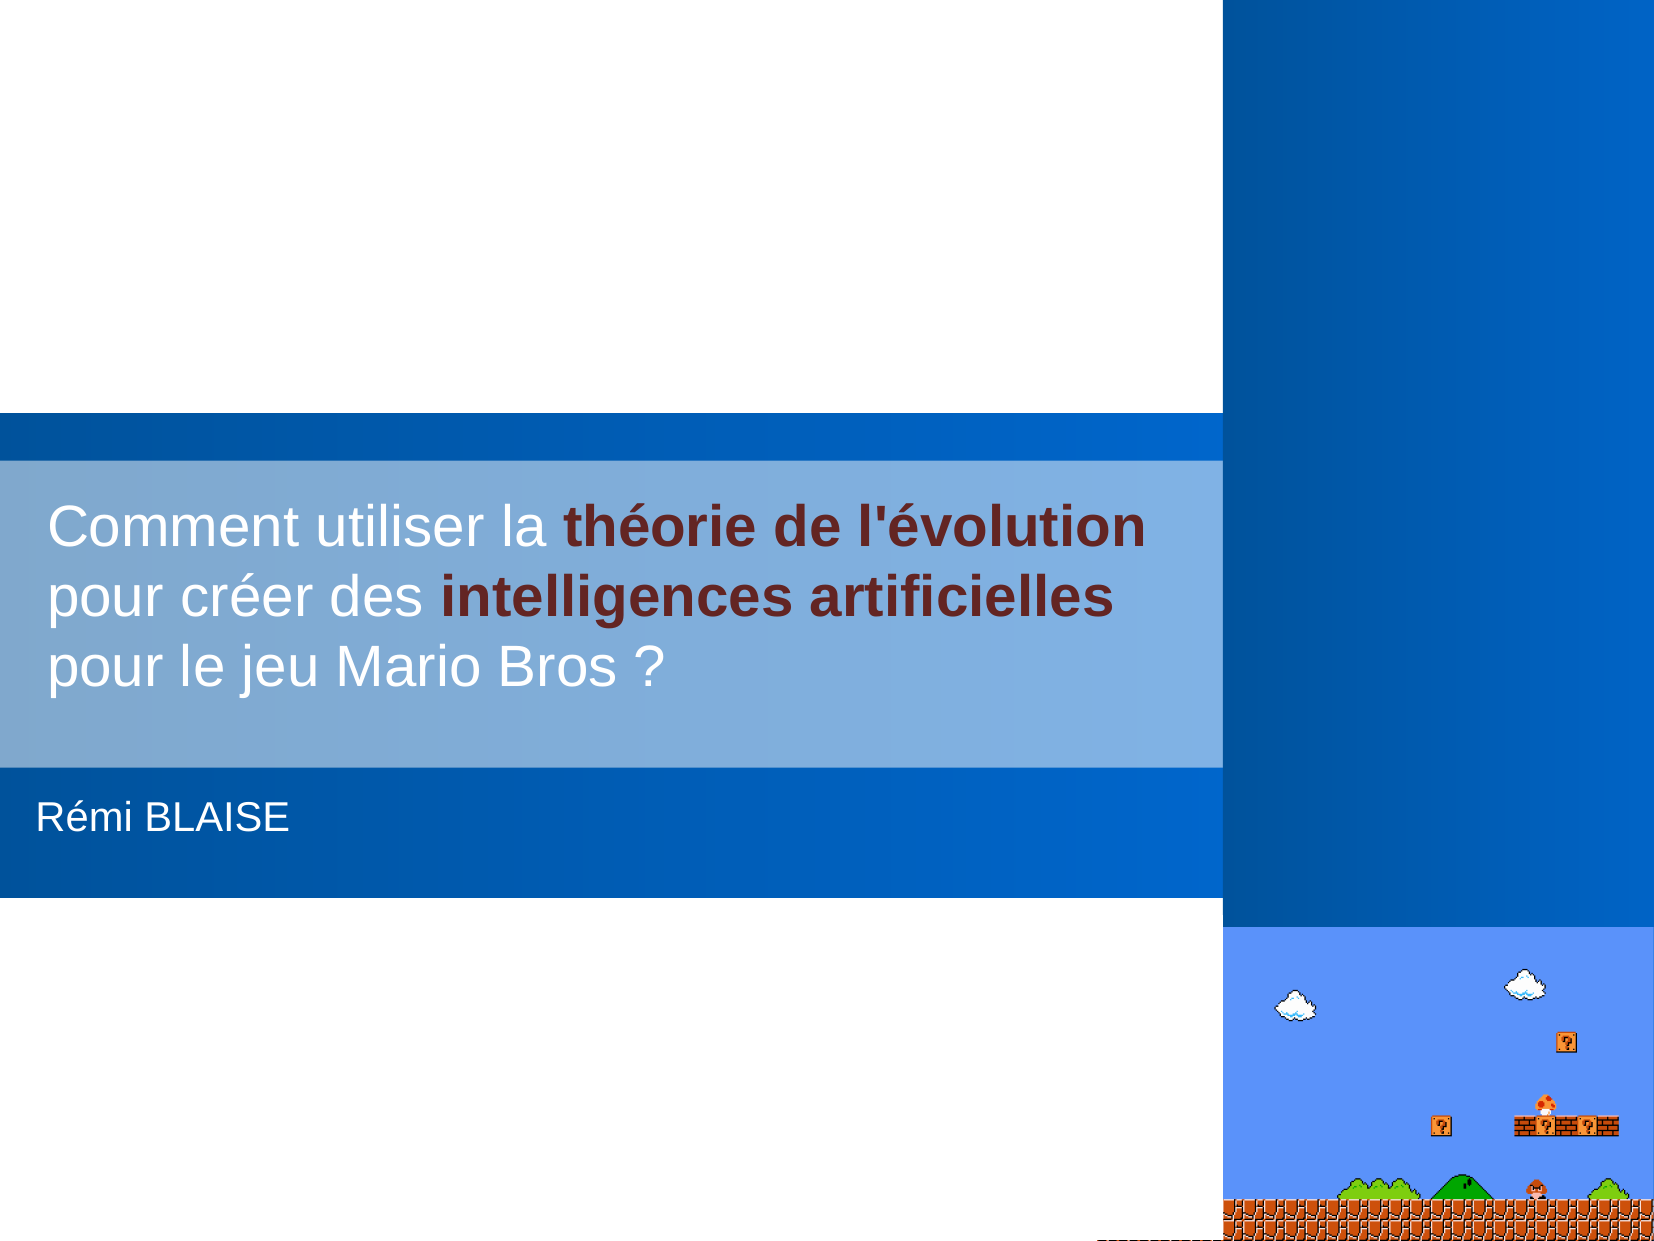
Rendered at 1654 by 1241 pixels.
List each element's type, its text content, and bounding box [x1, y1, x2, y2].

text_box [0, 0, 1654, 1240]
text_box Comment utiliser la théorie de l'évolution pour créer des intelligences artificielles pour le jeu Mario Bros ? [47, 460, 1170, 727]
text_box Rémi BLAISE [35, 755, 1158, 874]
picture [1097, 927, 1654, 1241]
